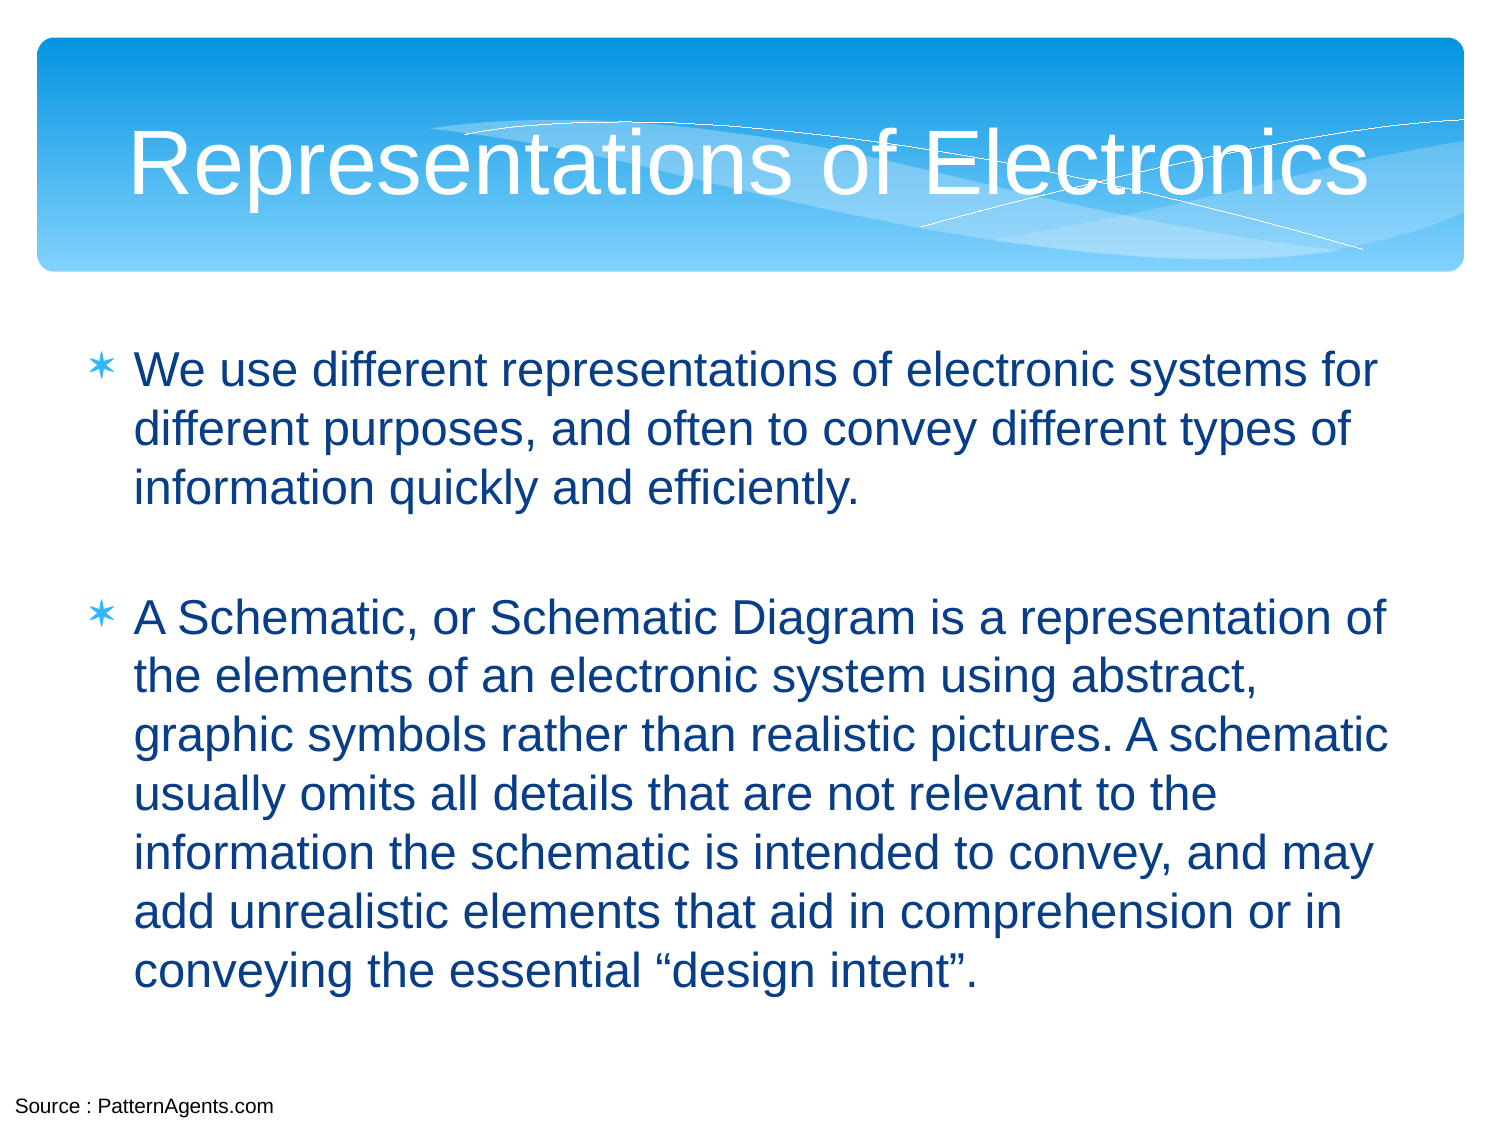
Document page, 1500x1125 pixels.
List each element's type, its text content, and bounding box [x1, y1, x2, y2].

list We use different representations of electronic systems for different purposes, and often to convey different types of information quickly and efficiently. A Schematic, or Schematic Diagram is a representation of the elements of an electronic system using abstract, graphic symbols rather than realistic pictures. A schematic usually omits all details that are not relevant to the information the schematic is intended to convey, and may add unrealistic elements that aid in comprehension or in conveying the essential “design intent”. [75, 329, 1441, 1005]
title Representations of Electronics [75, 55, 1426, 261]
text_box Source : PatternAgents.com [0, 1084, 313, 1125]
